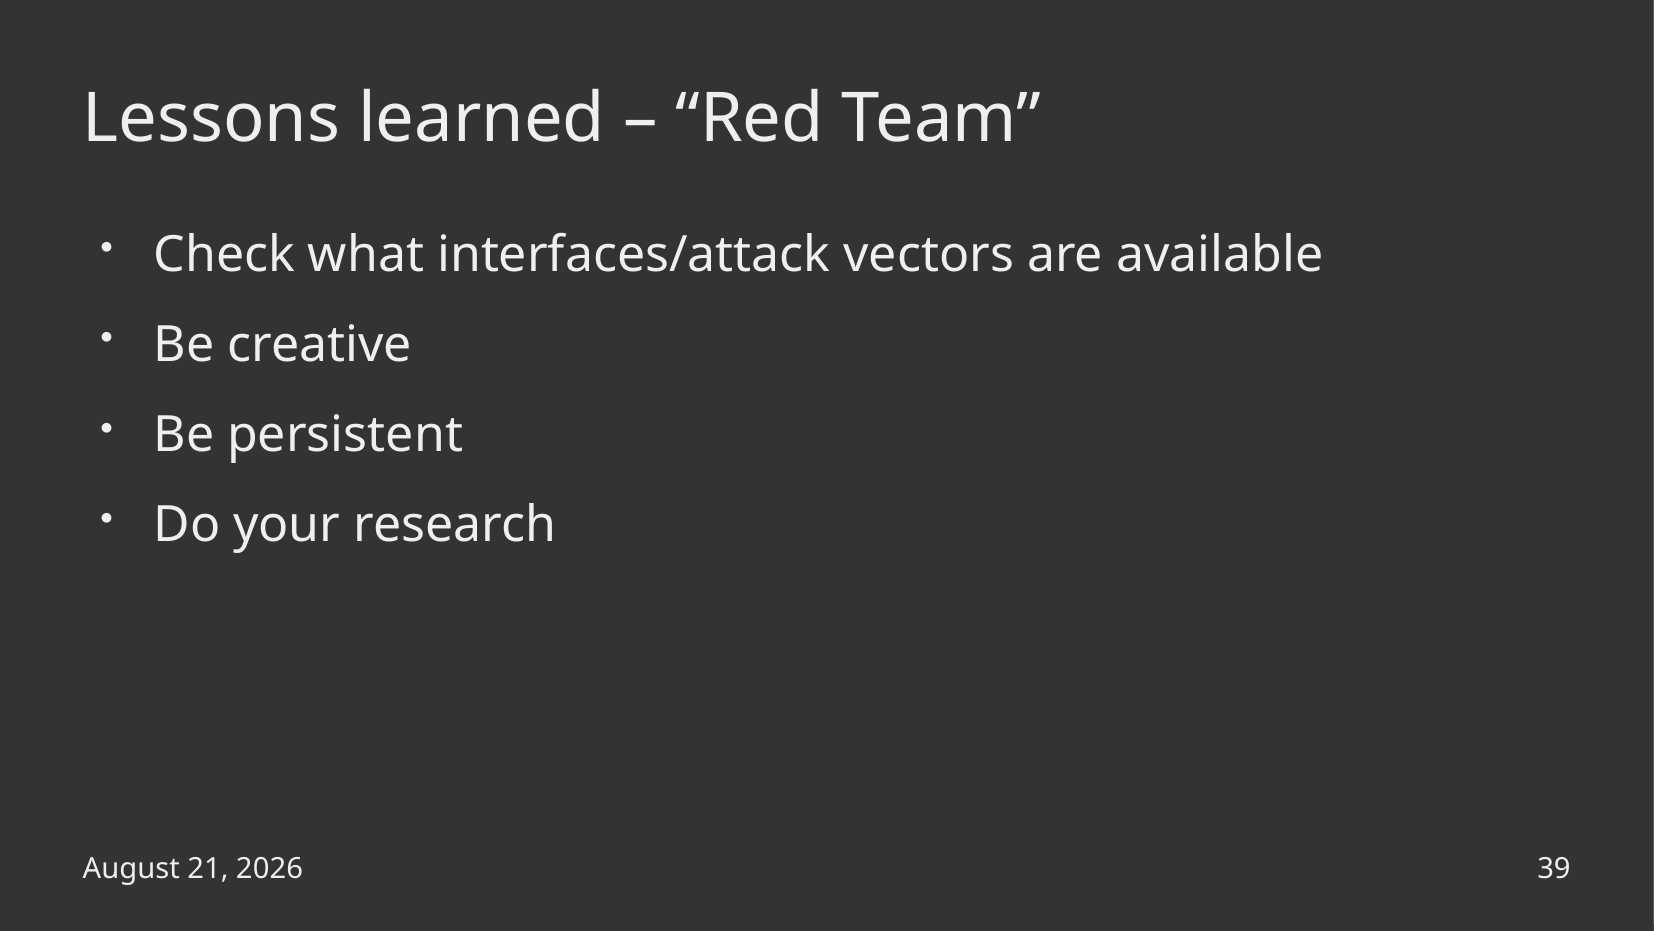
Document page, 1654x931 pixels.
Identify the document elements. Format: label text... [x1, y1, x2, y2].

list Check what interfaces/attack vectors are available Be creative Be persistent Do your research [82, 217, 1571, 808]
title Lessons learned – “Red Team” [82, 36, 1571, 193]
